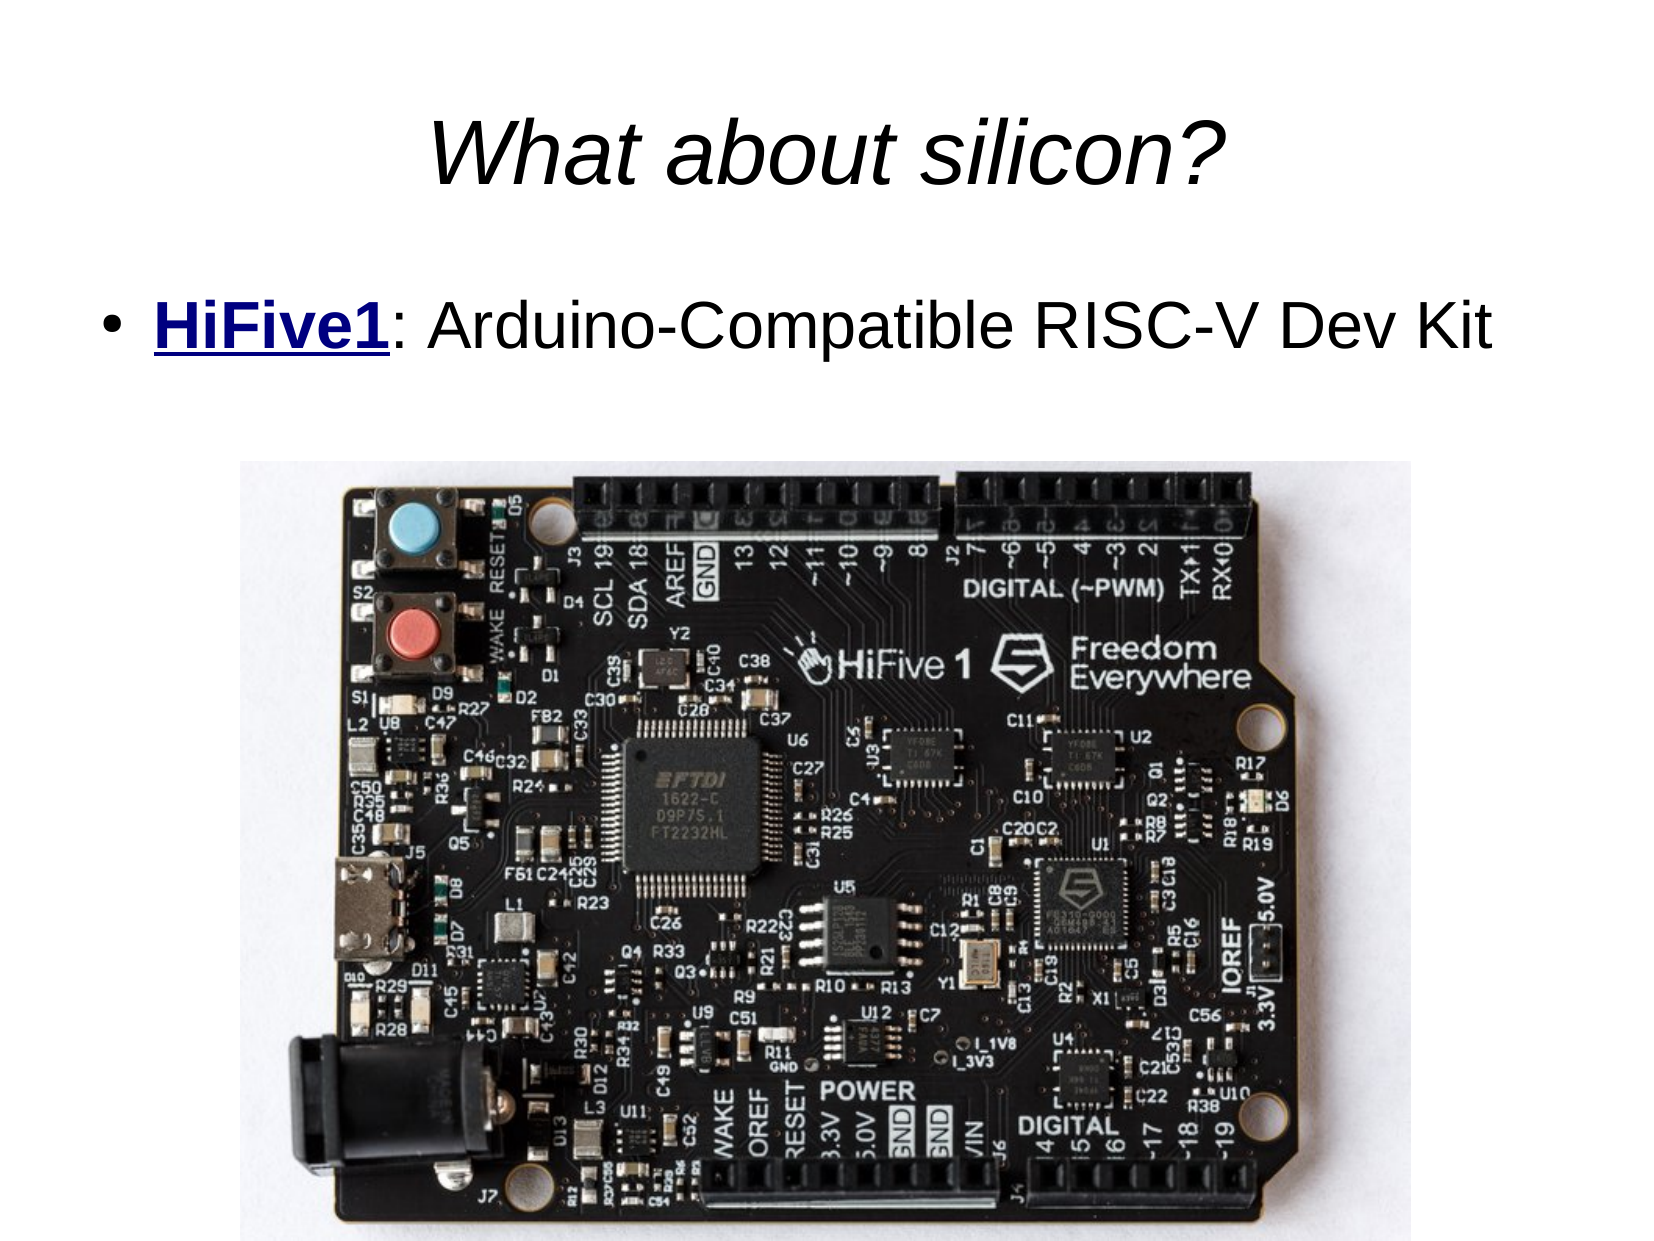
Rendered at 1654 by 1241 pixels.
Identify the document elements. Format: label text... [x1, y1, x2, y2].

list HiFive1: Arduino-Compatible RISC-V Dev Kit [82, 183, 1571, 904]
title What about silicon? [82, 49, 1571, 183]
picture [240, 461, 1411, 1241]
